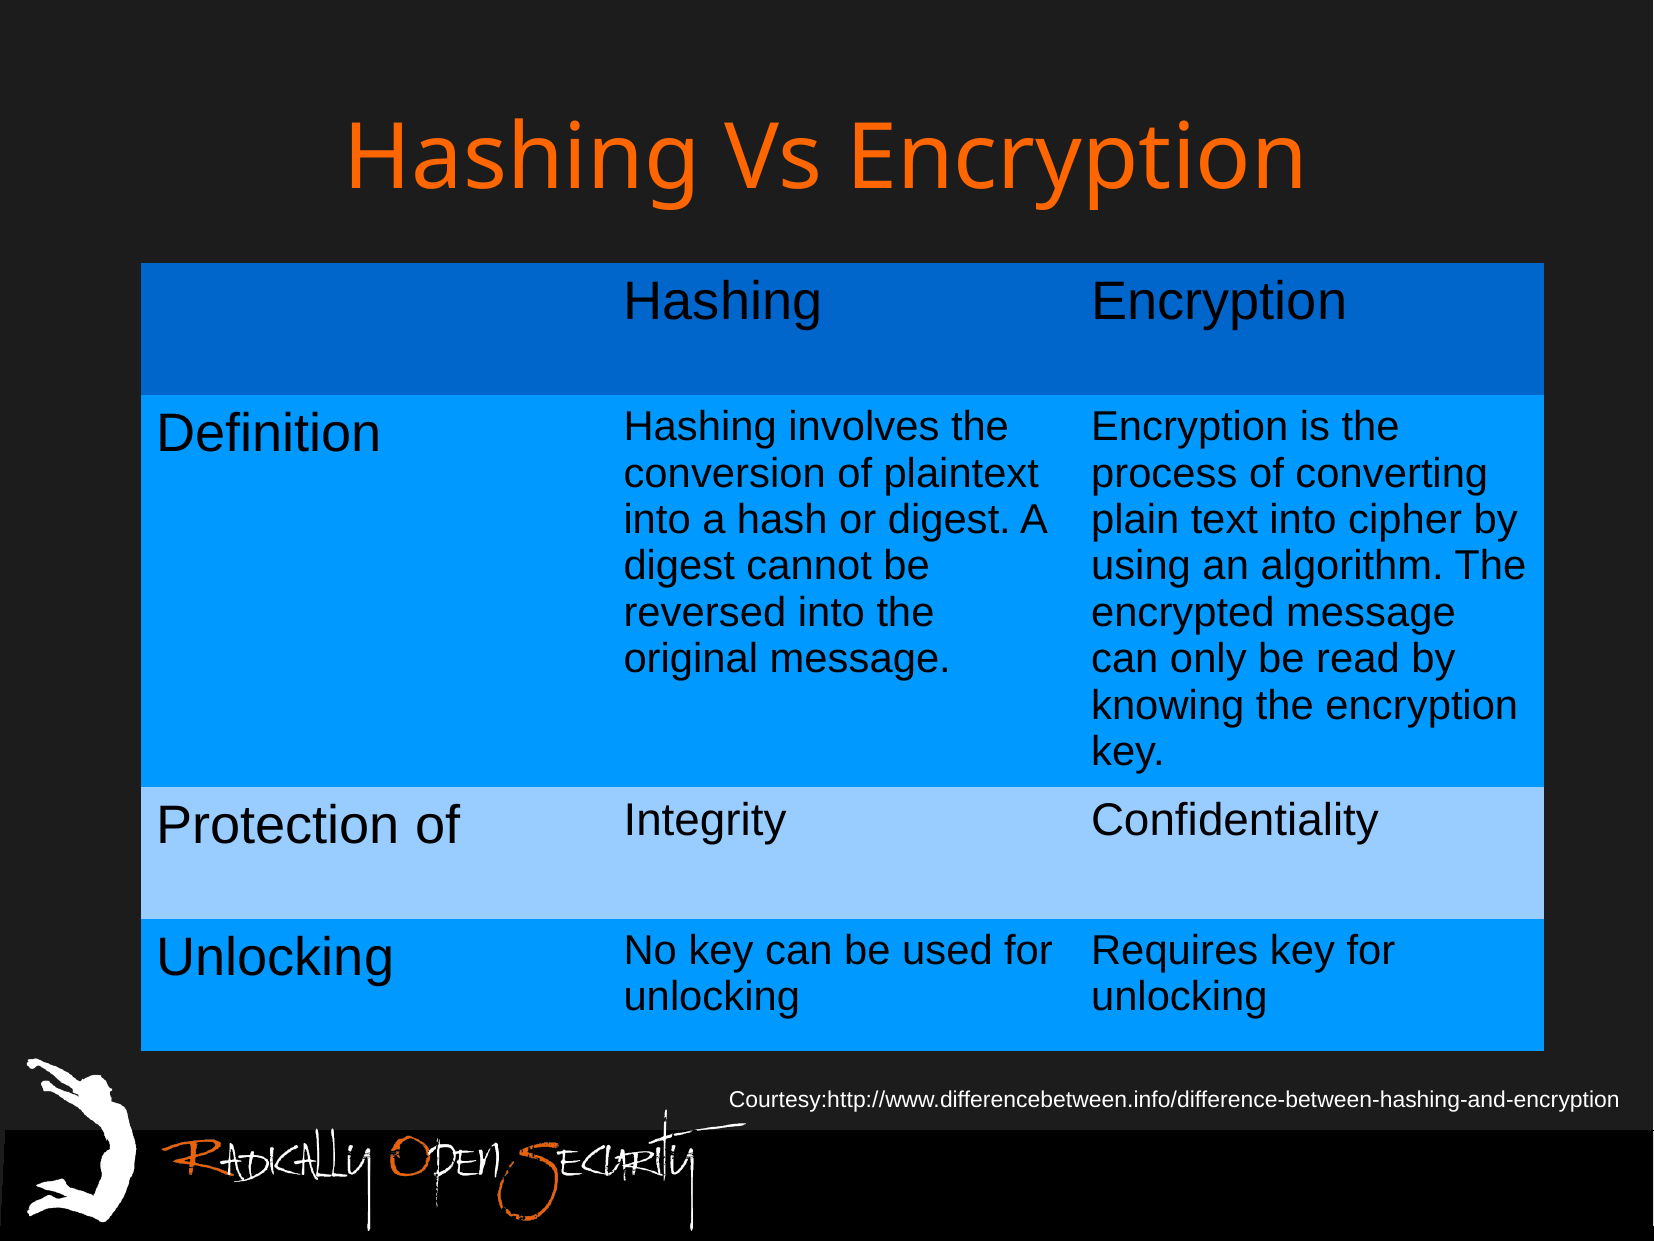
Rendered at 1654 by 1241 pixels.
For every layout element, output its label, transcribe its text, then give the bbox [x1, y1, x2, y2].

table_header Encryption [1076, 263, 1544, 395]
table_cell No key can be used for unlocking [609, 919, 1076, 1051]
table_cell Protection of [141, 787, 609, 919]
table_cell Integrity [609, 787, 1076, 919]
table_cell Hashing involves the conversion of plaintext into a hash or digest. A digest cannot be reversed into the original message. [609, 395, 1076, 787]
title Hashing Vs Encryption [82, 49, 1571, 257]
picture [0, 1022, 778, 1241]
text_box Courtesy:http://www.differencebetween.info/difference-between-hashing-and-encryption [714, 1078, 1642, 1122]
table_cell Requires key for unlocking [1076, 919, 1544, 1051]
table_header Hashing [609, 263, 1076, 395]
table_cell Encryption is the process of converting plain text into cipher by using an algorithm. The encrypted message can only be read by knowing the encryption key. [1076, 395, 1544, 787]
table_cell Confidentiality [1076, 787, 1544, 919]
table_cell Unlocking [141, 919, 609, 1051]
table_header [141, 263, 609, 395]
table_cell Definition [141, 395, 609, 787]
